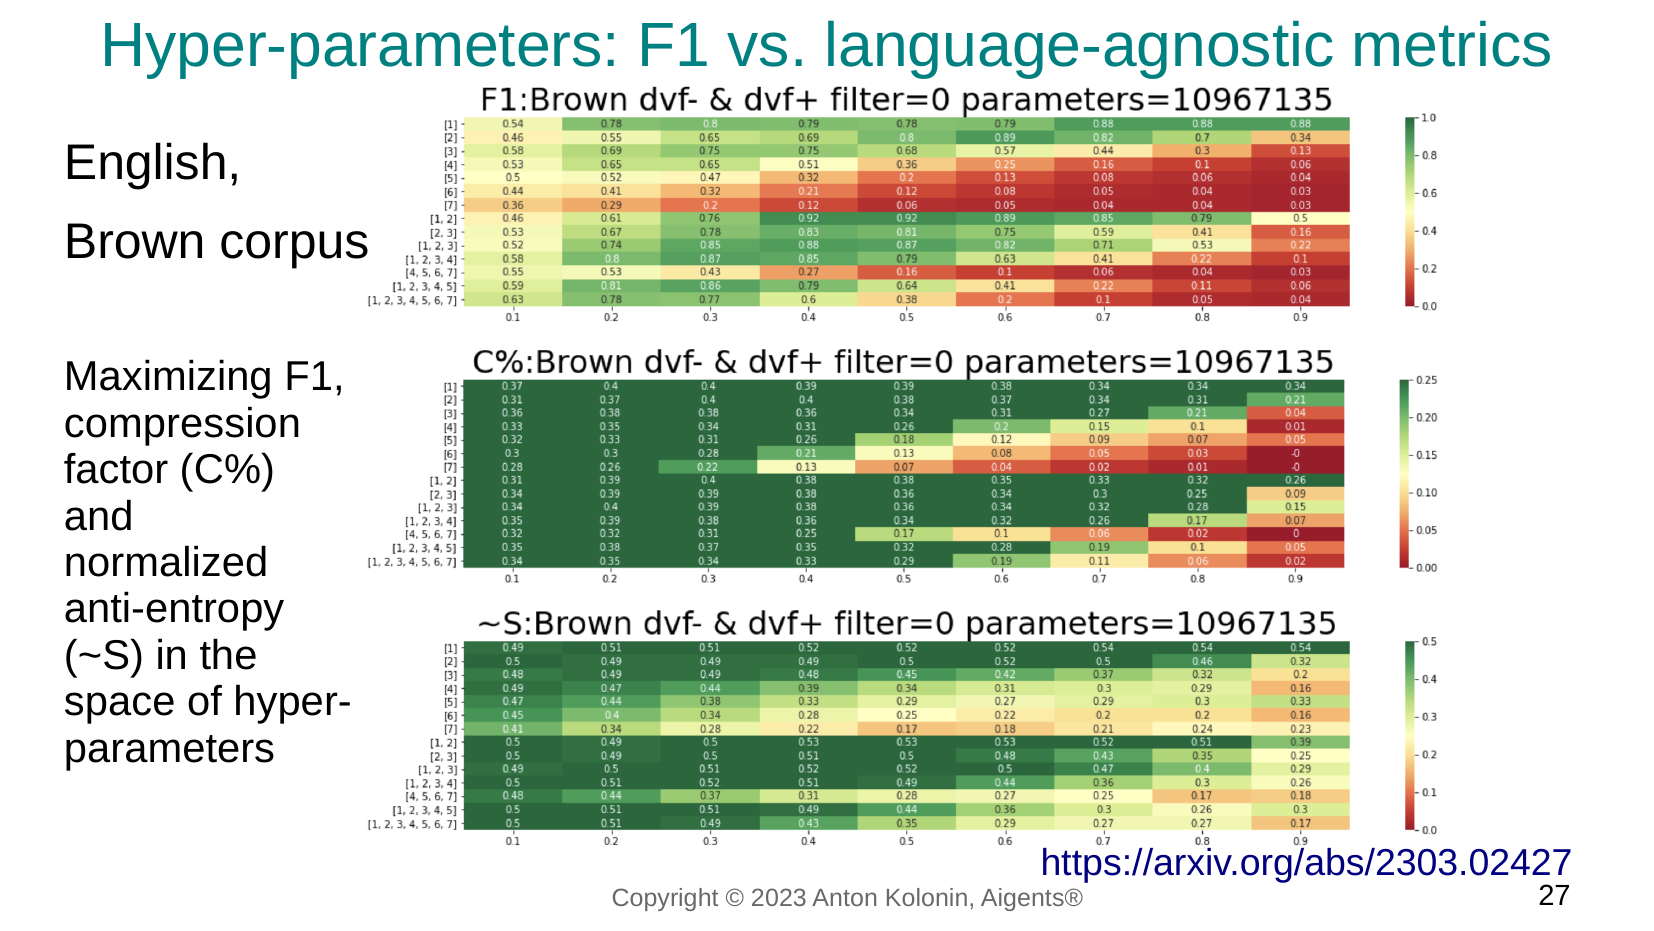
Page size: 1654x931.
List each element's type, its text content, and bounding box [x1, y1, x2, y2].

text_box Maximizing F1, compression factor (C%) and normalized anti-entropy (~S) in the space of hyper-parameters [49, 345, 369, 873]
text_box https://arxiv.org/abs/2303.02427 [1025, 834, 1588, 891]
text_box English, Brown corpus [49, 126, 385, 277]
text_box Hyper-parameters: F1 vs. language-agnostic metrics [0, 0, 1630, 91]
picture [349, 80, 1457, 858]
